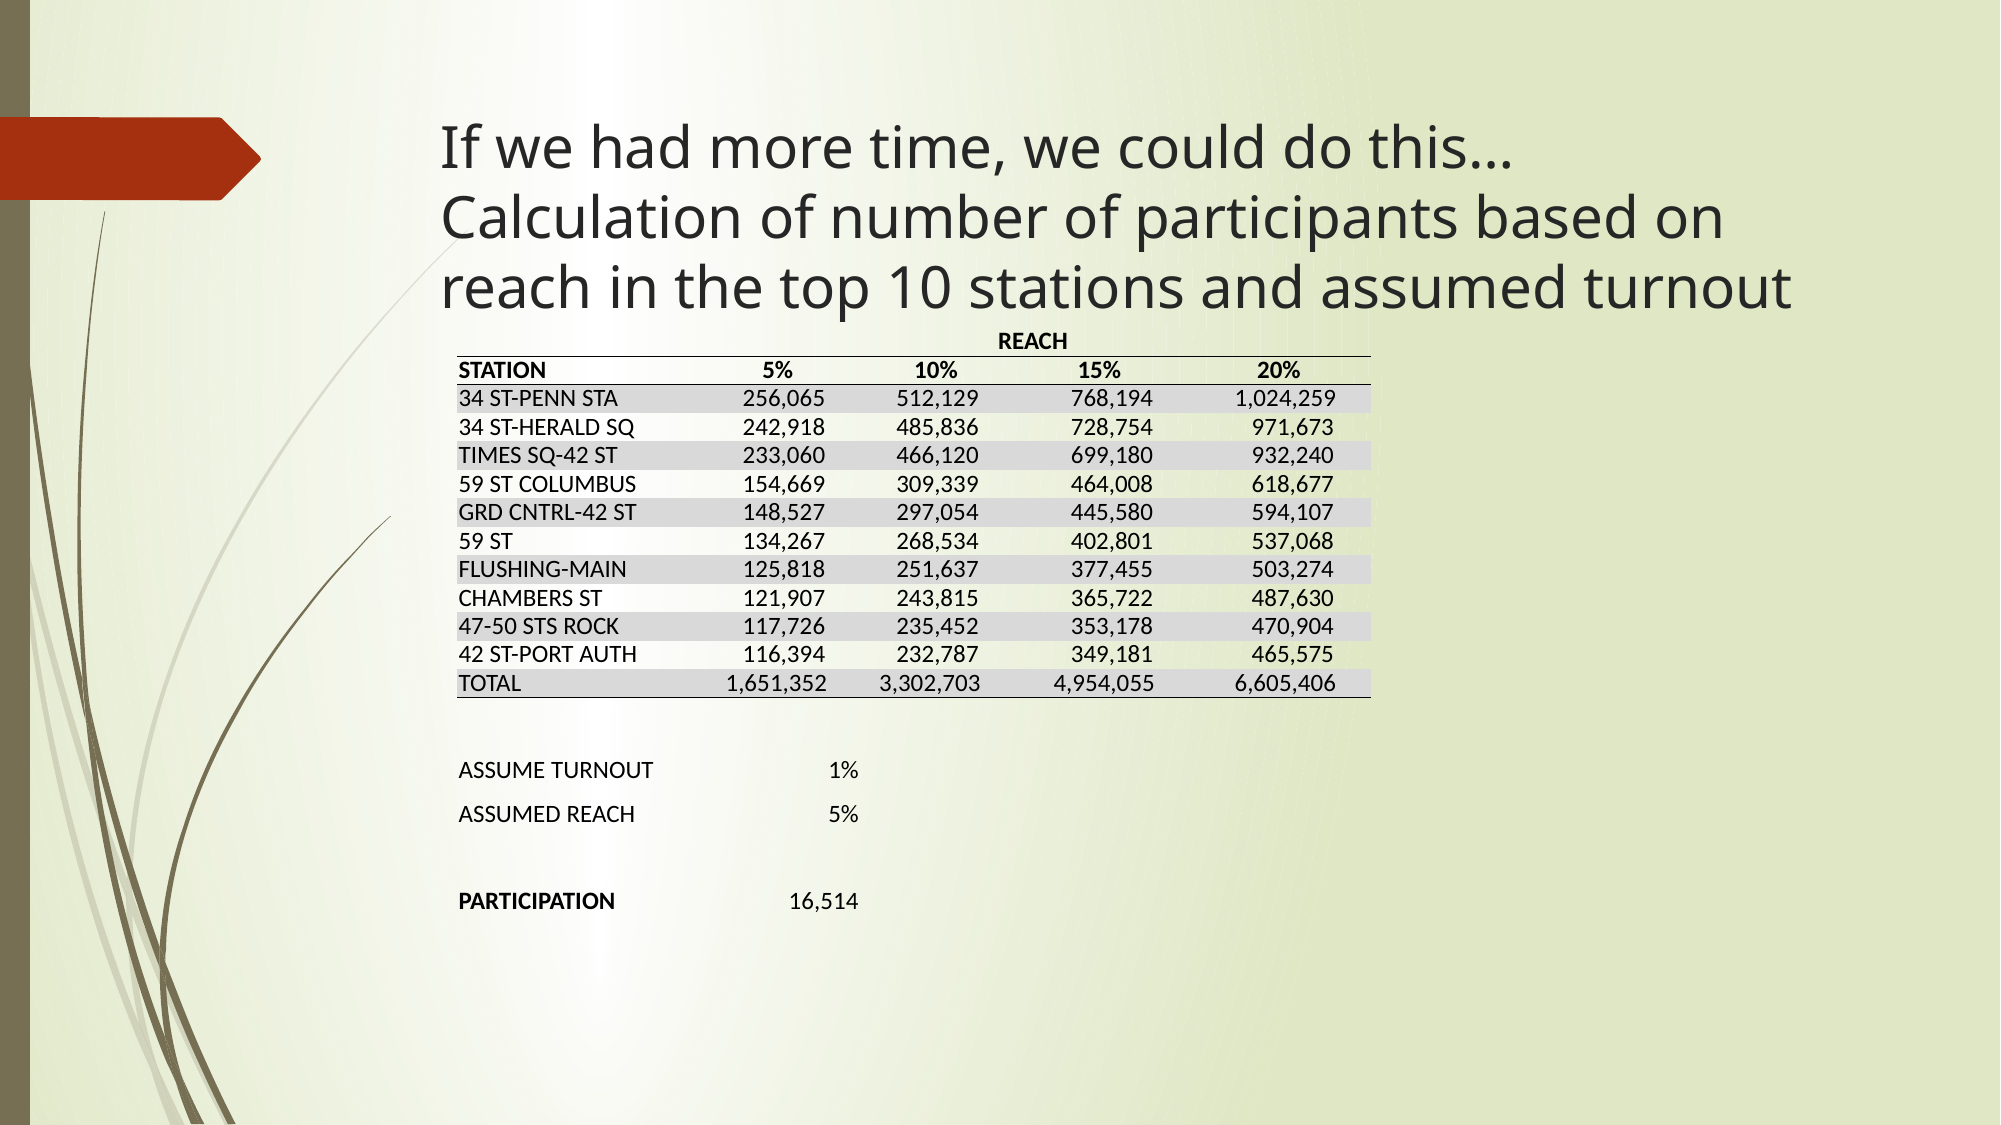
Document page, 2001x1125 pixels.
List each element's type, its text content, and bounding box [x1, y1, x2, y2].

table_cell [1012, 741, 1187, 785]
table_header [457, 313, 695, 356]
table_cell 465,575 [1187, 641, 1371, 669]
table_cell 268,534 [860, 527, 1012, 555]
table_cell 59 ST COLUMBUS [457, 470, 695, 498]
table_cell 377,455 [1012, 555, 1187, 584]
table_cell 1,651,352 [695, 669, 860, 697]
table_cell [1012, 872, 1187, 916]
table_cell [457, 828, 695, 872]
table_cell 466,120 [860, 441, 1012, 470]
table_cell 699,180 [1012, 441, 1187, 470]
table_cell 256,065 [695, 385, 860, 413]
table_cell [457, 698, 695, 741]
table_cell CHAMBERS ST [457, 584, 695, 612]
table_cell ASSUME TURNOUT [457, 741, 695, 785]
table_cell [1187, 741, 1371, 785]
table_cell 232,787 [860, 641, 1012, 669]
table_cell 34 ST-HERALD SQ [457, 413, 695, 441]
table_cell [860, 872, 1012, 916]
table_cell 349,181 [1012, 641, 1187, 669]
table_cell 464,008 [1012, 470, 1187, 498]
table_cell 594,107 [1187, 498, 1371, 527]
table_cell [860, 785, 1012, 828]
table_cell 10% [860, 357, 1012, 384]
table_cell 537,068 [1187, 527, 1371, 555]
table_cell 932,240 [1187, 441, 1371, 470]
table_cell 148,527 [695, 498, 860, 527]
table_cell 512,129 [860, 385, 1012, 413]
table_cell 125,818 [695, 555, 860, 584]
table_cell PARTICIPATION [457, 872, 695, 916]
table_cell [860, 698, 1012, 741]
table_cell 15% [1012, 357, 1187, 384]
table_cell 134,267 [695, 527, 860, 555]
table_cell 5% [695, 357, 860, 384]
table_cell ASSUMED REACH [457, 785, 695, 828]
title If we had more time, we could do this… Calculation of number of participants based on reach in the top 10 stations and assumed turnout [425, 102, 1888, 313]
table_cell GRD CNTRL-42 ST [457, 498, 695, 527]
table_cell 6,605,406 [1187, 669, 1371, 697]
table_cell 365,722 [1012, 584, 1187, 612]
table_cell 243,815 [860, 584, 1012, 612]
table_cell 485,836 [860, 413, 1012, 441]
table_cell [1012, 785, 1187, 828]
table_header REACH [695, 313, 1371, 356]
table_cell 503,274 [1187, 555, 1371, 584]
table_cell 445,580 [1012, 498, 1187, 527]
table_cell 4,954,055 [1012, 669, 1187, 697]
table_cell 5% [695, 785, 860, 828]
table_cell [1187, 828, 1371, 872]
table_cell 251,637 [860, 555, 1012, 584]
table_cell 728,754 [1012, 413, 1187, 441]
table_cell [860, 828, 1012, 872]
table_cell 42 ST-PORT AUTH [457, 641, 695, 669]
table_cell 402,801 [1012, 527, 1187, 555]
table_cell 154,669 [695, 470, 860, 498]
table_cell 16,514 [695, 872, 860, 916]
table_cell [1187, 872, 1371, 916]
table_cell FLUSHING-MAIN [457, 555, 695, 584]
table_cell TIMES SQ-42 ST [457, 441, 695, 470]
table_cell [860, 741, 1012, 785]
table_cell 618,677 [1187, 470, 1371, 498]
table_cell [1012, 698, 1187, 741]
table_cell 117,726 [695, 612, 860, 641]
table_cell 121,907 [695, 584, 860, 612]
table_cell 47-50 STS ROCK [457, 612, 695, 641]
table_cell 59 ST [457, 527, 695, 555]
table_cell 353,178 [1012, 612, 1187, 641]
table_cell 470,904 [1187, 612, 1371, 641]
table_cell 34 ST-PENN STA [457, 385, 695, 413]
table_cell [1012, 828, 1187, 872]
table_cell 768,194 [1012, 385, 1187, 413]
table_cell 3,302,703 [860, 669, 1012, 697]
table_cell [695, 698, 860, 741]
table_cell 233,060 [695, 441, 860, 470]
table_cell 1,024,259 [1187, 385, 1371, 413]
table_cell [1187, 698, 1371, 741]
table_cell 235,452 [860, 612, 1012, 641]
table_cell STATION [457, 357, 695, 384]
table_cell 242,918 [695, 413, 860, 441]
table_cell 971,673 [1187, 413, 1371, 441]
table_cell [695, 828, 860, 872]
table_cell 116,394 [695, 641, 860, 669]
table_cell TOTAL [457, 669, 695, 697]
table_cell 297,054 [860, 498, 1012, 527]
table_cell [1187, 785, 1371, 828]
table_cell 20% [1187, 357, 1371, 384]
table_cell 1% [695, 741, 860, 785]
table_cell 309,339 [860, 470, 1012, 498]
table_cell 487,630 [1187, 584, 1371, 612]
